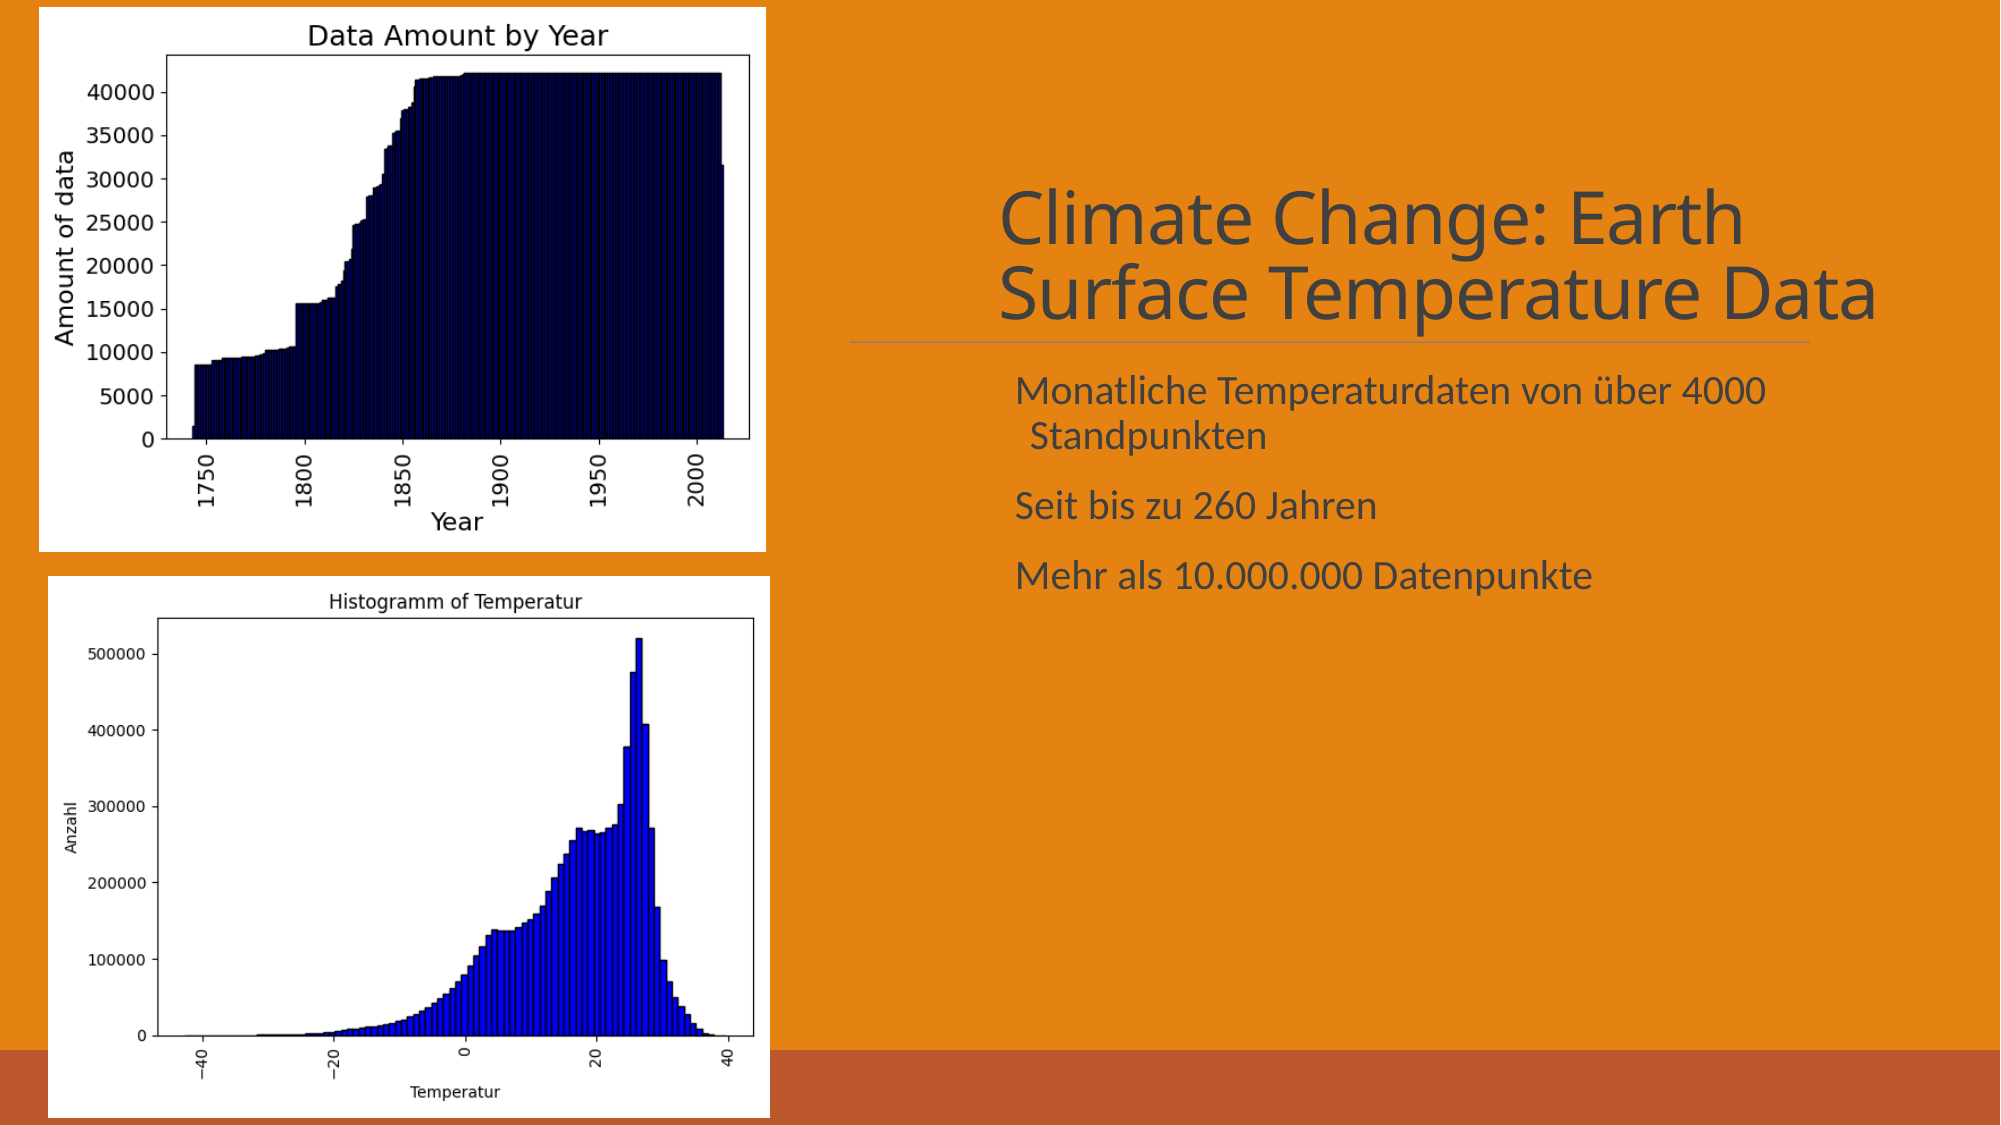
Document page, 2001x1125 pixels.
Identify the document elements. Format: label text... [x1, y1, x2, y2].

picture [39, 7, 766, 552]
list Monatliche Temperaturdaten von über 4000 Standpunkten Seit bis zu 260 Jahren Mehr als 10.000.000 Datenpunkte [999, 360, 1895, 963]
title Climate Change: Earth Surface Temperature Data [983, 104, 1895, 343]
picture [48, 576, 770, 1118]
text_box [0, 0, 2000, 1125]
